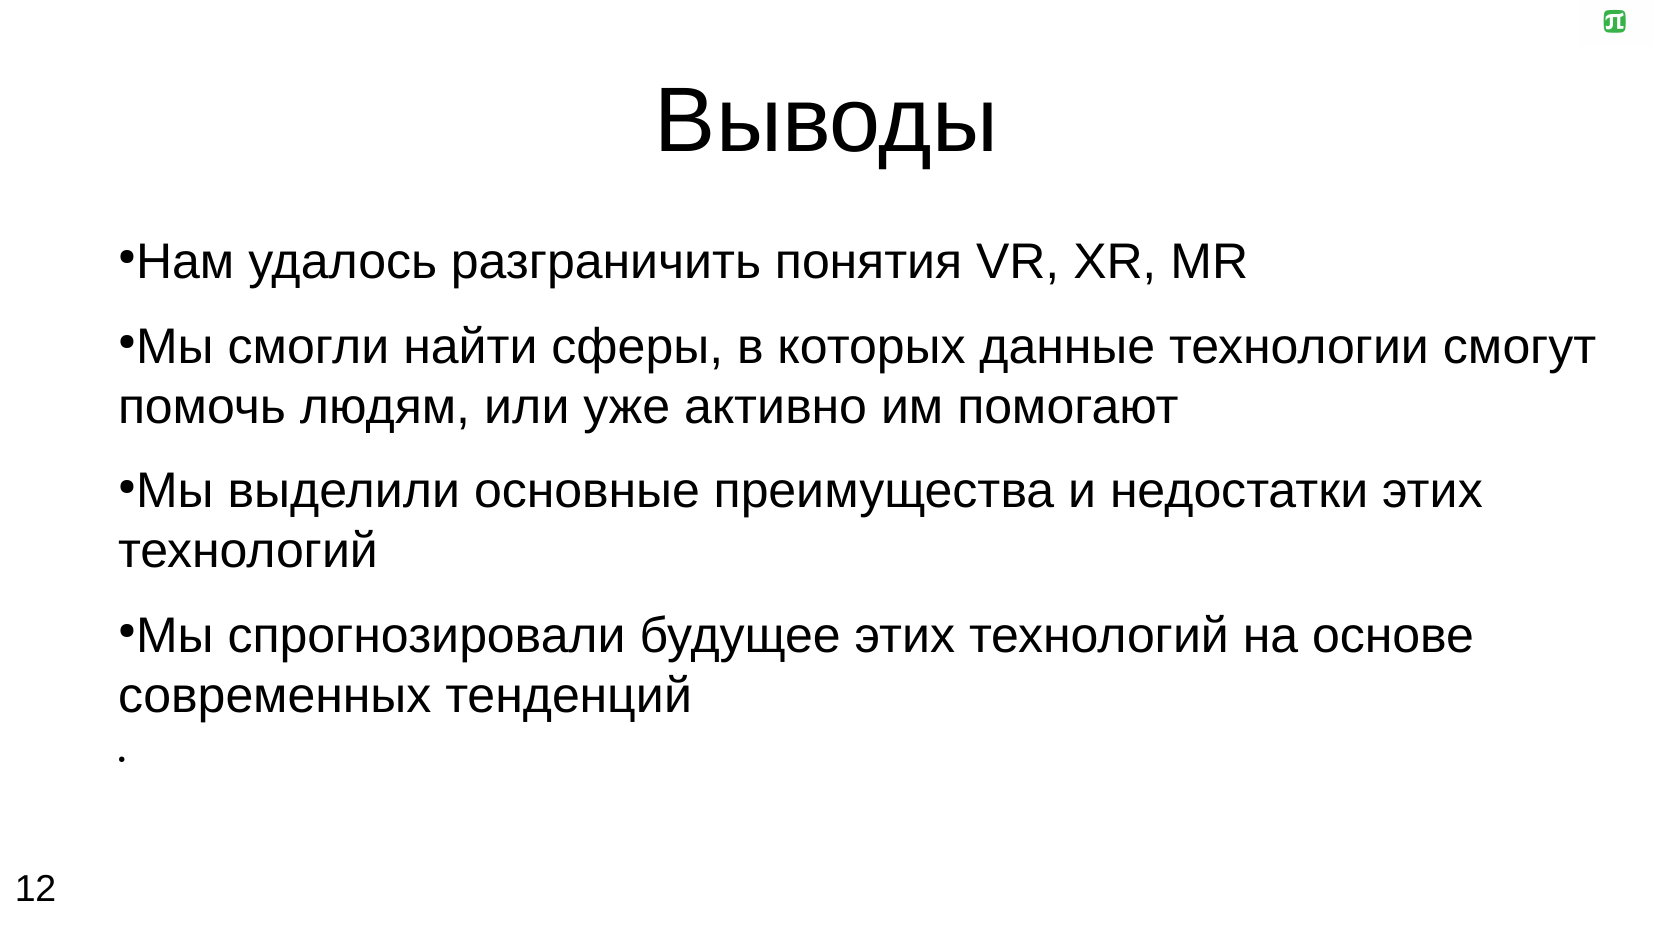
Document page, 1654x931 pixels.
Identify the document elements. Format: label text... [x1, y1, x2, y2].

title Выводы [82, 37, 1571, 193]
picture [1579, 0, 1654, 46]
text_box [0, 860, 562, 931]
list Нам удалось разграничить понятия VR, XR, MR Мы смогли найти сферы, в которых данные технологии смогут помочь людям, или уже активно им помогают Мы выделили основные преимущества и недостатки этих технологий Мы спрогнозировали будущее этих технологий на основе современных тенденций [118, 228, 1607, 768]
